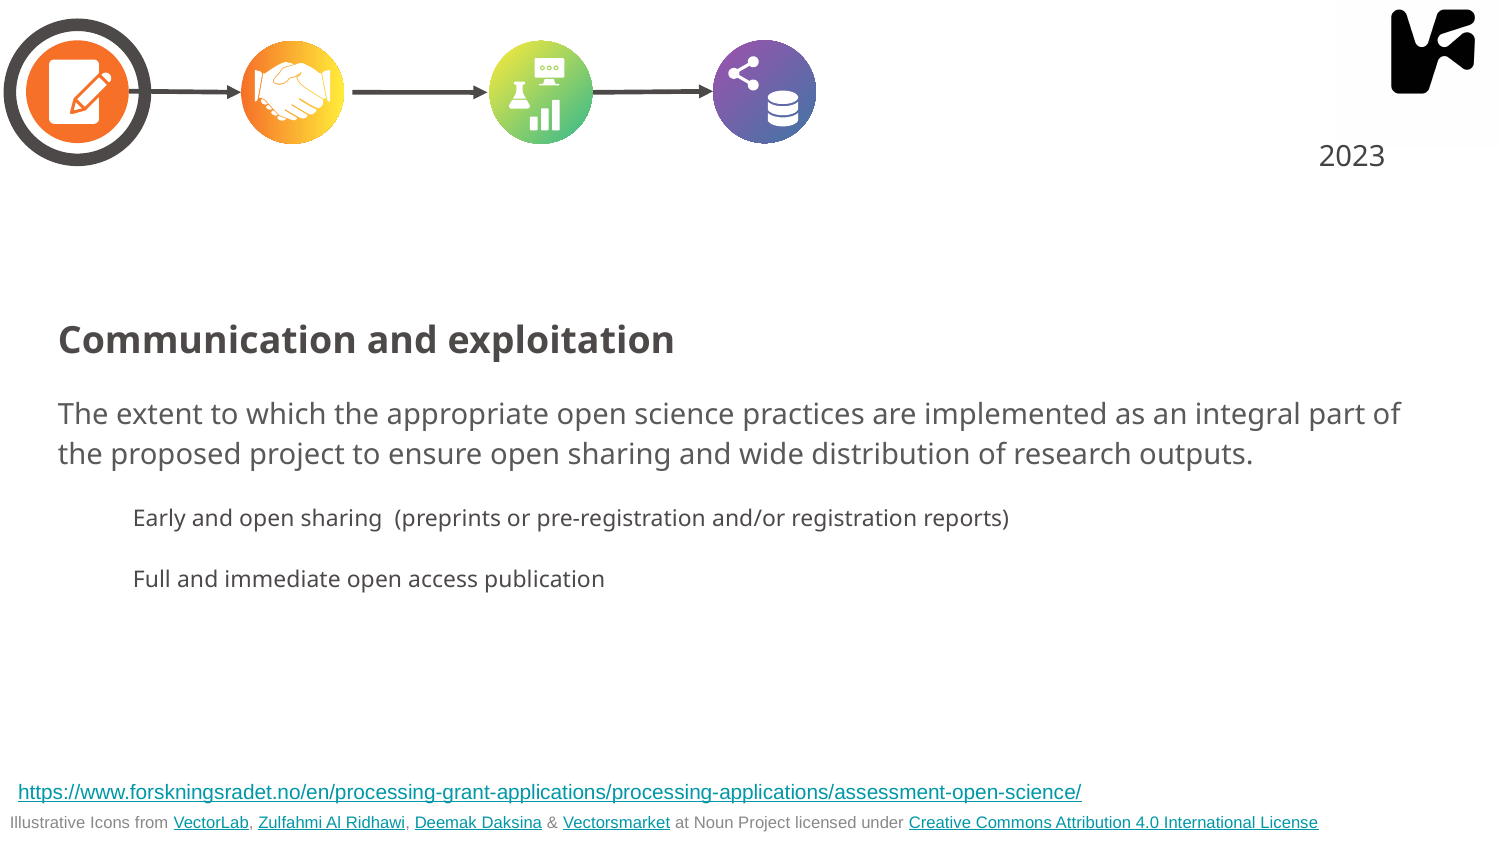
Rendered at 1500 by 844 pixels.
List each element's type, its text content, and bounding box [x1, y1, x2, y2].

text_box Communication and exploitation The extent to which the appropriate open science practices are implemented as an integral part of the proposed project to ensure open sharing and wide distribution of research outputs. Early and open sharing (preprints or pre-registration and/or registration reports) Full and immediate open access publication [42, 819, 1458, 844]
text_box [713, 40, 816, 144]
text_box Communication and exploitation The extent to which the appropriate open science practices are implemented as an integral part of the proposed project to ensure open sharing and wide distribution of research outputs. Early and open sharing (preprints or pre-registration and/or registration reports) Full and immediate open access publication [42, 294, 1458, 763]
text_box [489, 40, 593, 144]
text_box 2023 [1307, 131, 1498, 175]
text_box https://www.forskningsradet.no/en/processing-grant-applications/processing-applications/assessment-open-science/ [3, 763, 1480, 819]
text_box [26, 40, 129, 144]
picture [1338, 0, 1500, 147]
text_box [241, 40, 344, 144]
